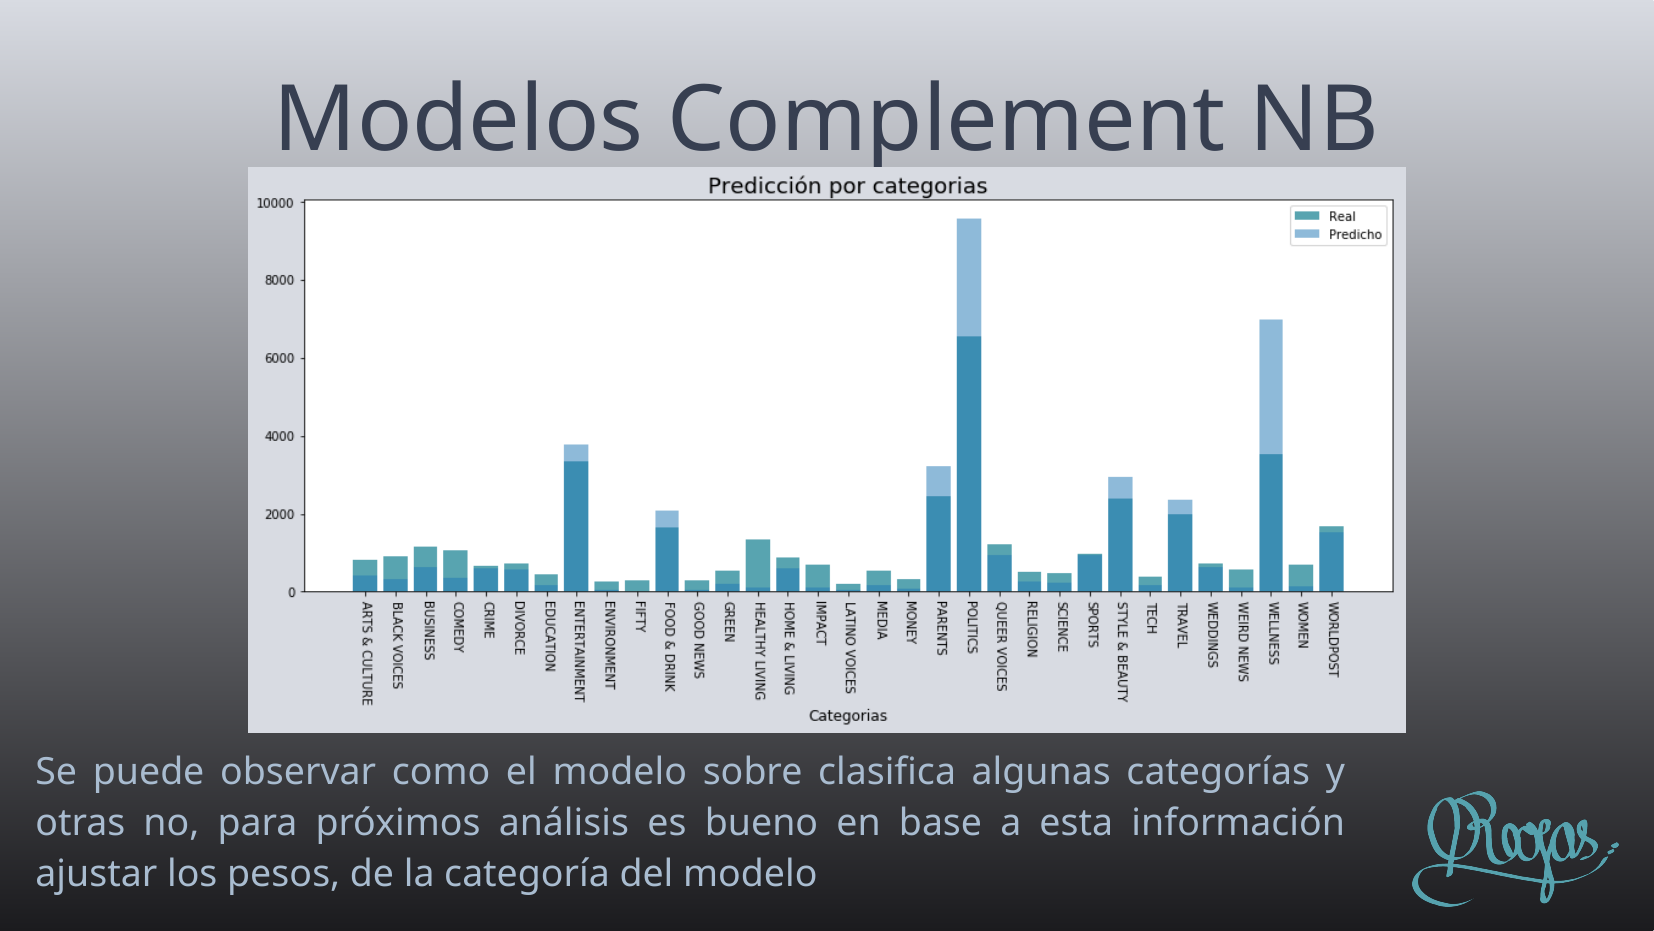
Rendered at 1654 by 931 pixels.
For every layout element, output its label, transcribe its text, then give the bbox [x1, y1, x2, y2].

picture [248, 167, 1406, 733]
picture [1412, 791, 1619, 907]
list Se puede observar como el modelo sobre clasifica algunas categorías y otras no, para próximos análisis es bueno en base a esta información ajustar los pesos, de la categoría del modelo [35, 744, 1347, 917]
title Modelos Complement NB [82, 37, 1571, 193]
